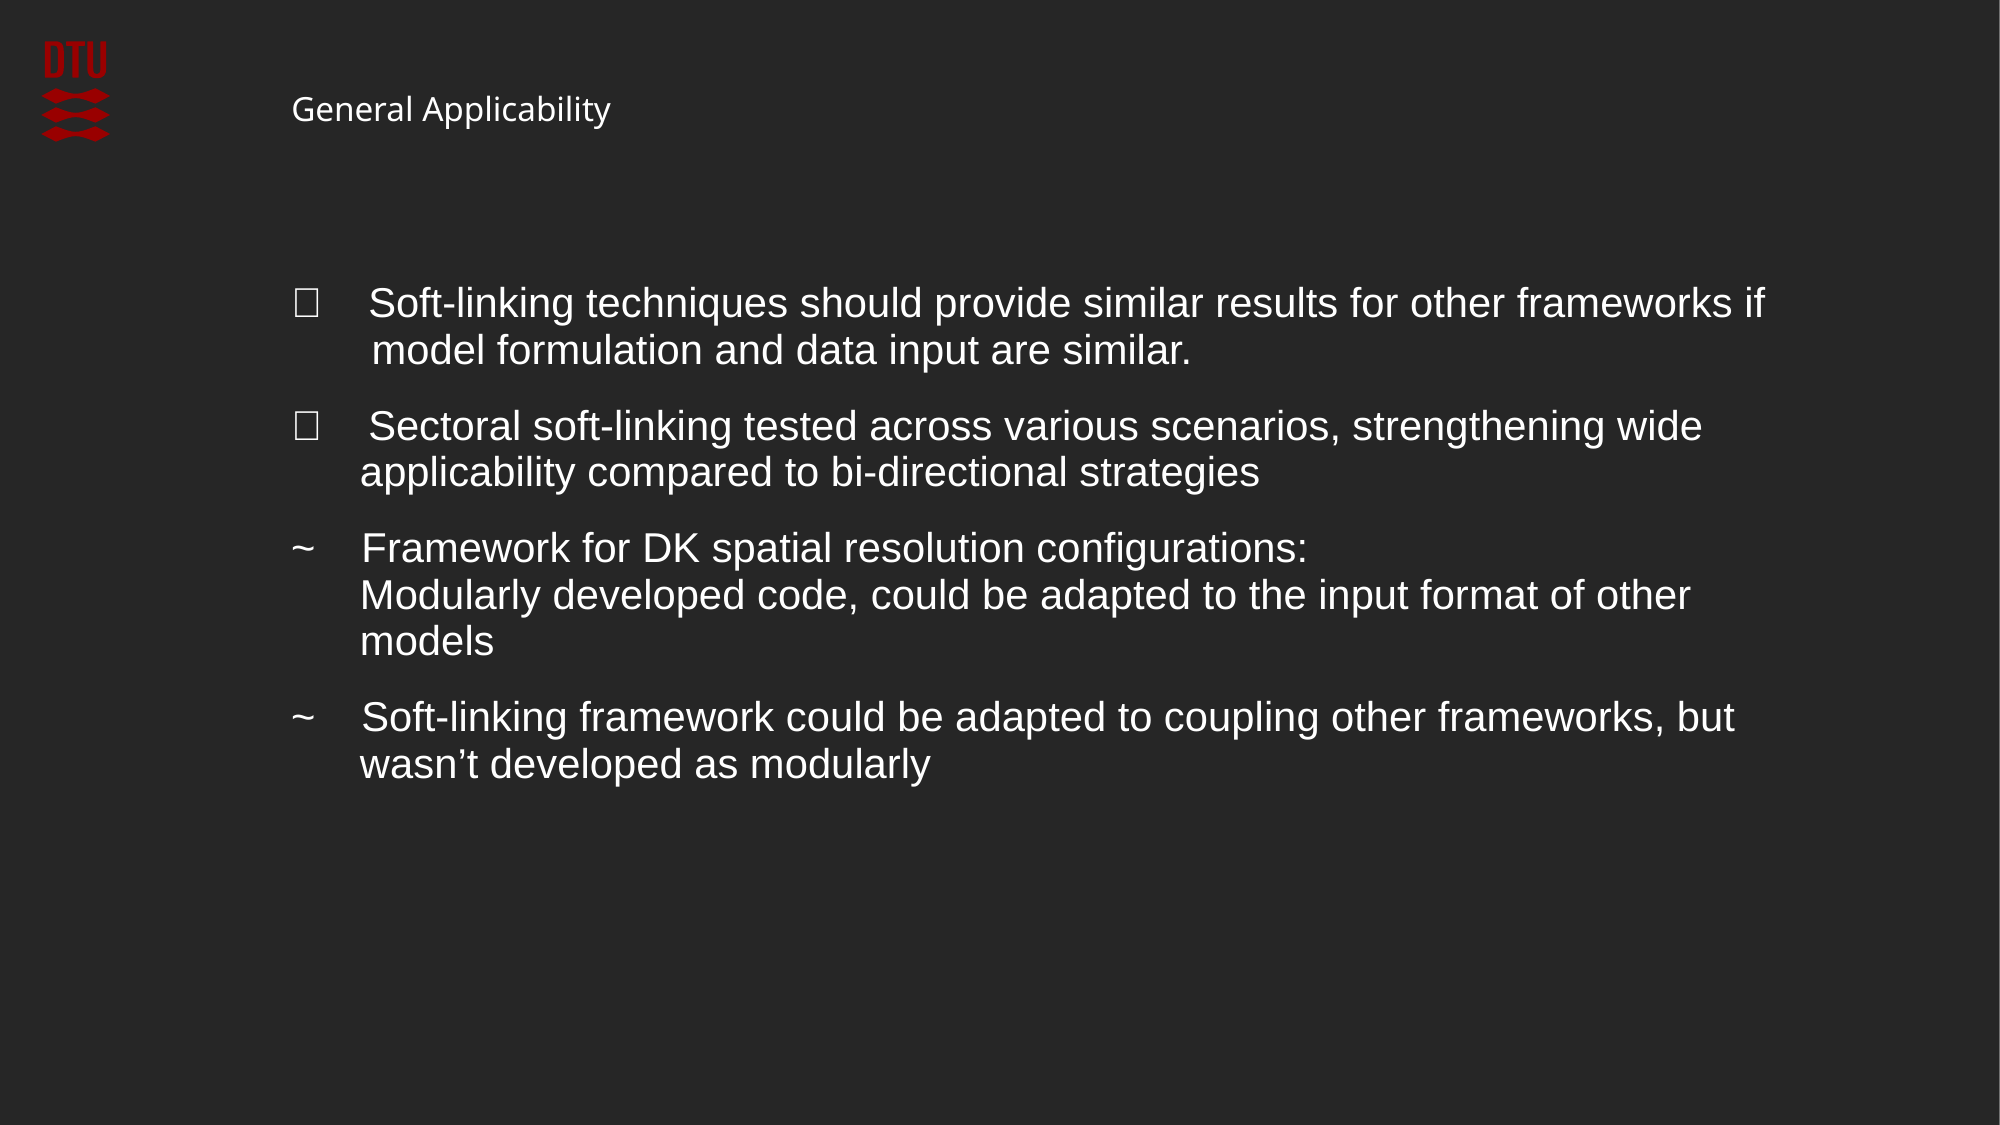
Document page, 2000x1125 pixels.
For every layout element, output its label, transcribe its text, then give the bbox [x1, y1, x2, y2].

title General Applicability [291, 70, 1819, 148]
list  Soft-linking techniques should provide similar results for other frameworks if model formulation and data input are similar.  Sectoral soft-linking tested across various scenarios, strengthening wide applicability compared to bi-directional strategies ~ Framework for DK spatial resolution configurations: Modularly developed code, could be adapted to the input format of other models ~ Soft-linking framework could be adapted to coupling other frameworks, but wasn’t developed as modularly [291, 279, 1819, 1026]
